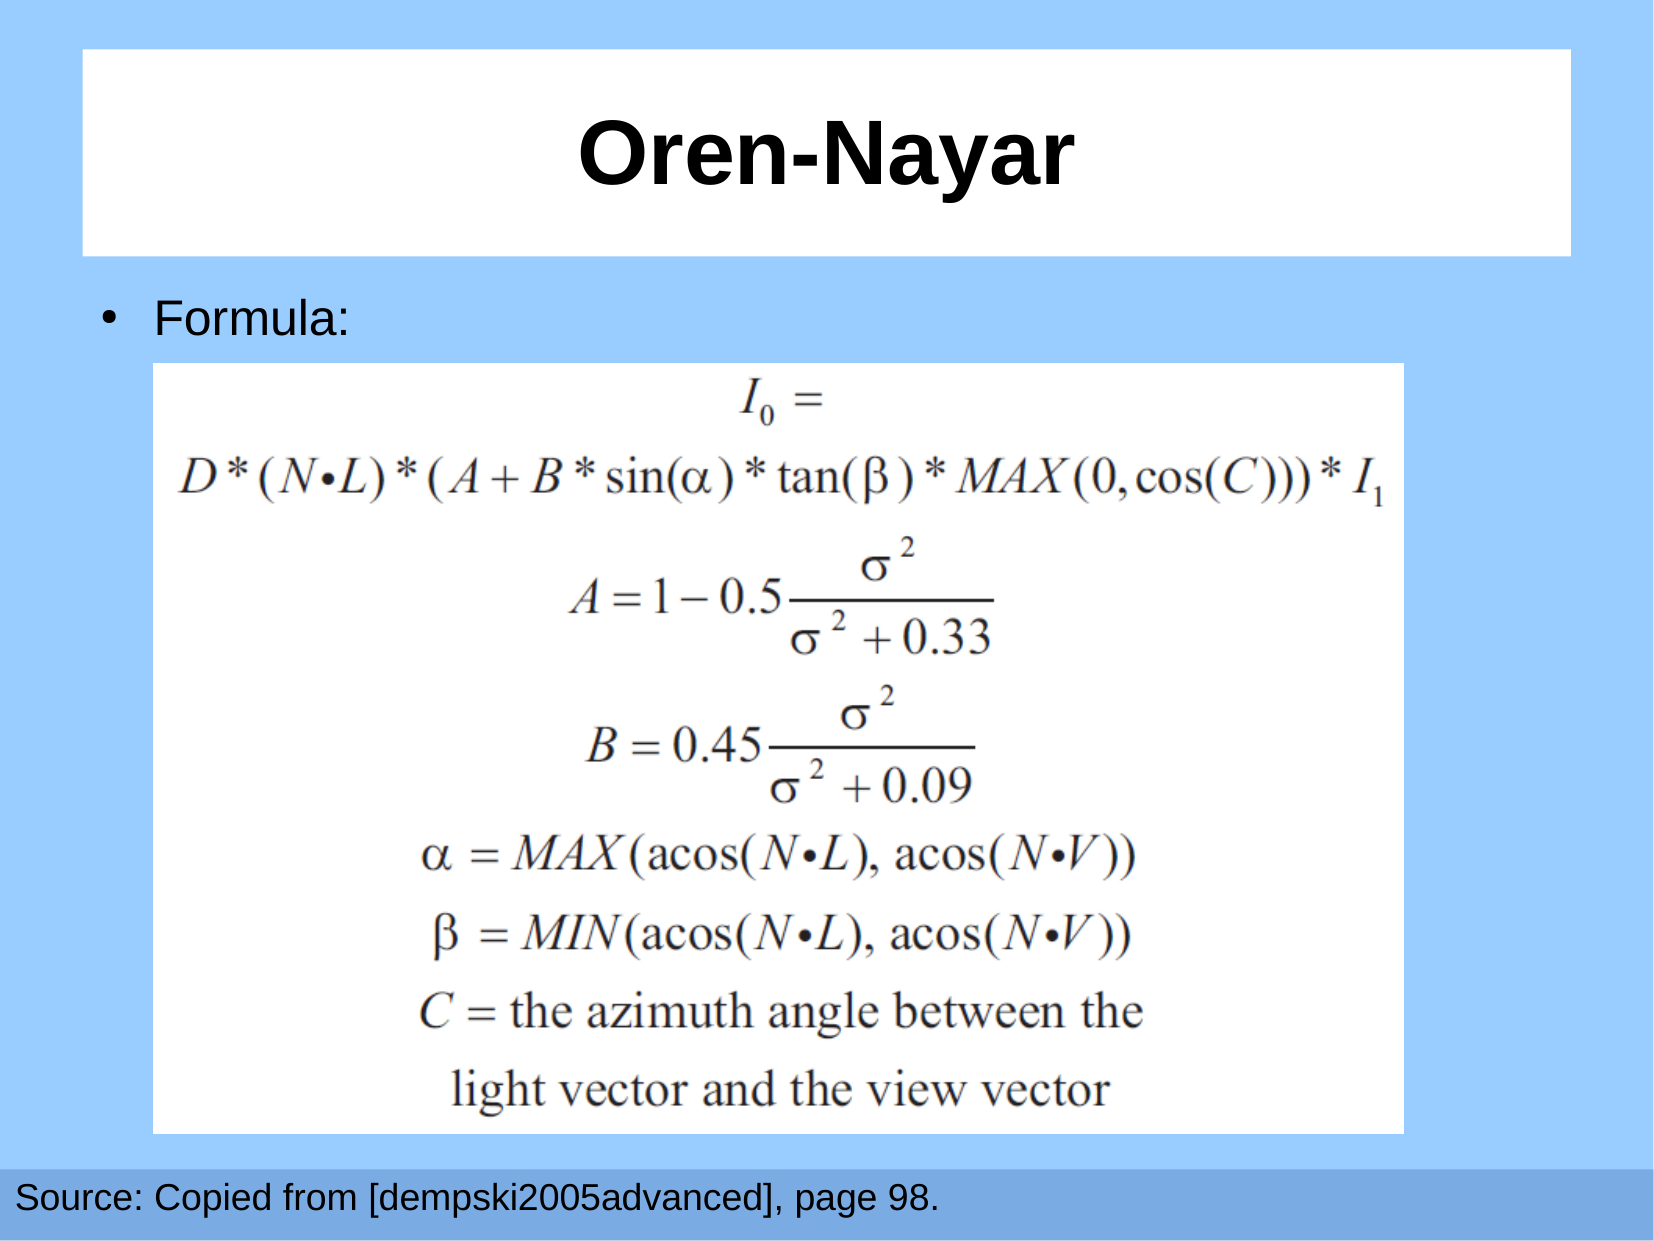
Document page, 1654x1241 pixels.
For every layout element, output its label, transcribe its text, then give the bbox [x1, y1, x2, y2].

title Oren-Nayar [82, 49, 1571, 257]
text_box Source: Copied from [dempski2005advanced], page 98. [0, 1169, 1654, 1241]
picture [153, 363, 1404, 1134]
list Formula: [82, 290, 1571, 1169]
